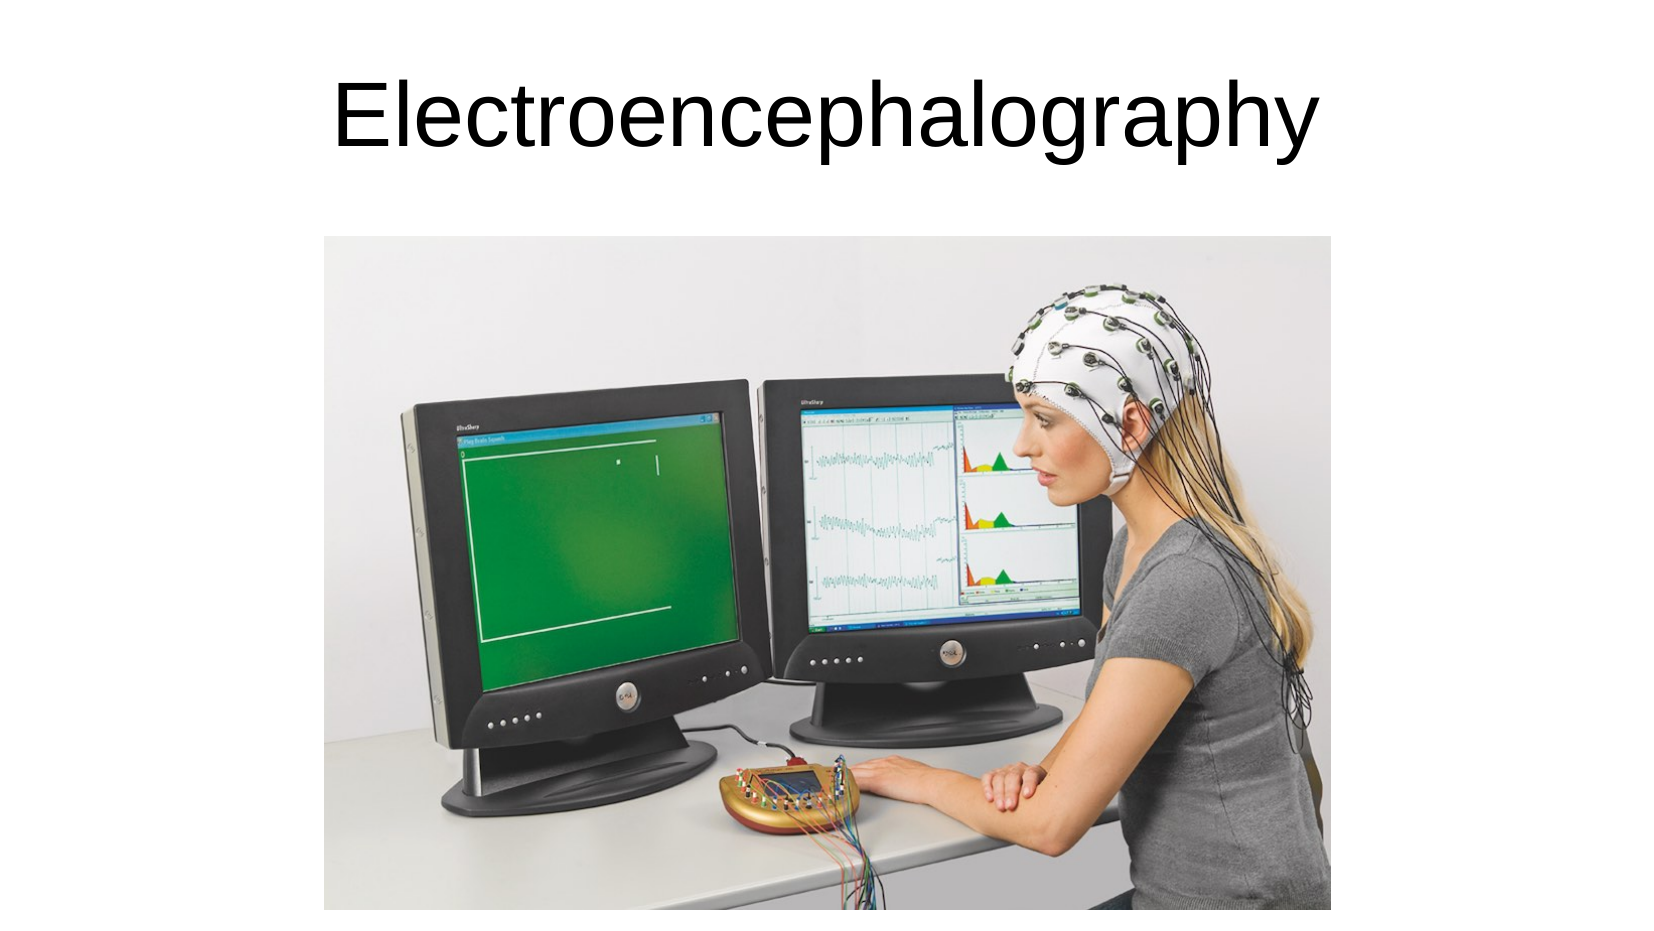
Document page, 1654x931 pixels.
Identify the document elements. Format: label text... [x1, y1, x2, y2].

picture [324, 236, 1331, 910]
title Electroencephalography [82, 37, 1571, 193]
